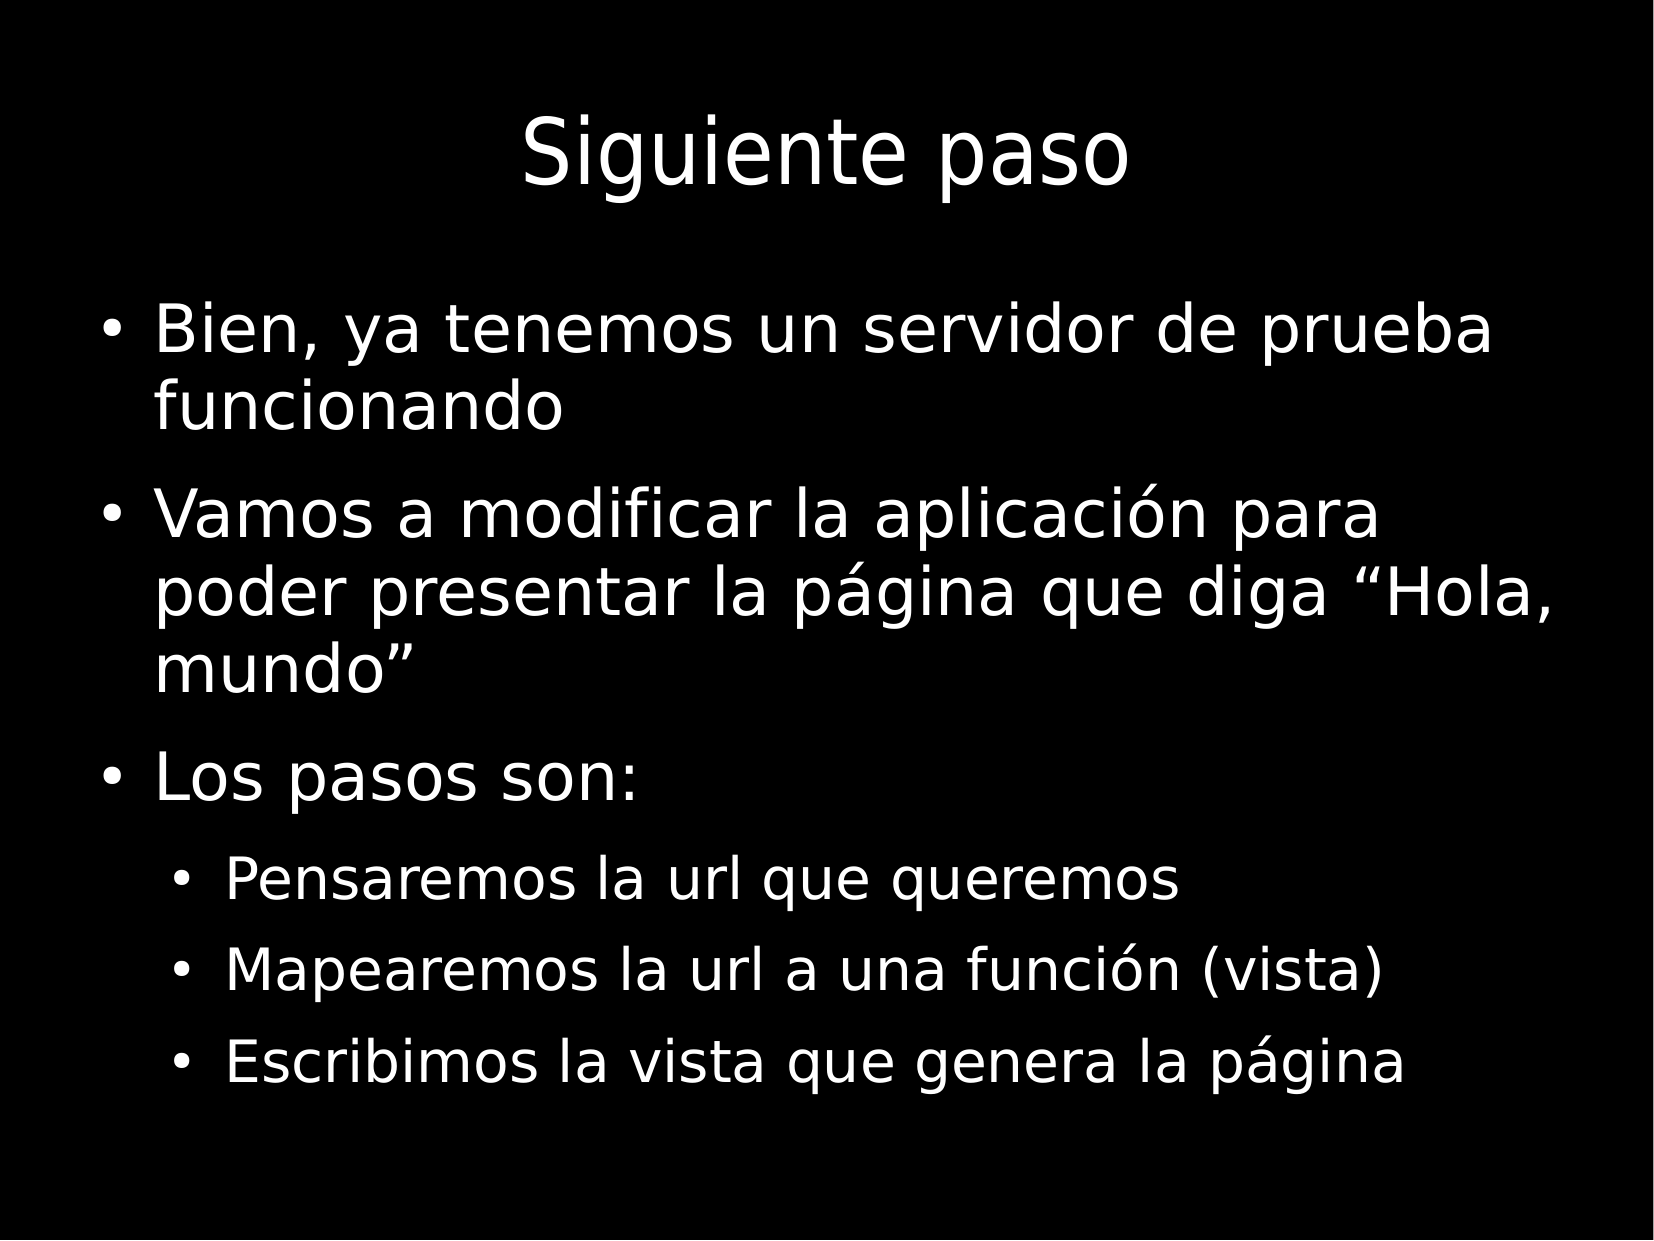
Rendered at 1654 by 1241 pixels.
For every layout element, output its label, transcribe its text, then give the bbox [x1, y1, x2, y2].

title Siguiente paso [82, 49, 1571, 257]
list Bien, ya tenemos un servidor de prueba funcionando Vamos a modificar la aplicación para poder presentar la página que diga “Hola, mundo” Los pasos son: Pensaremos la url que queremos Mapearemos la url a una función (vista) Escribimos la vista que genera la página [82, 290, 1571, 1109]
